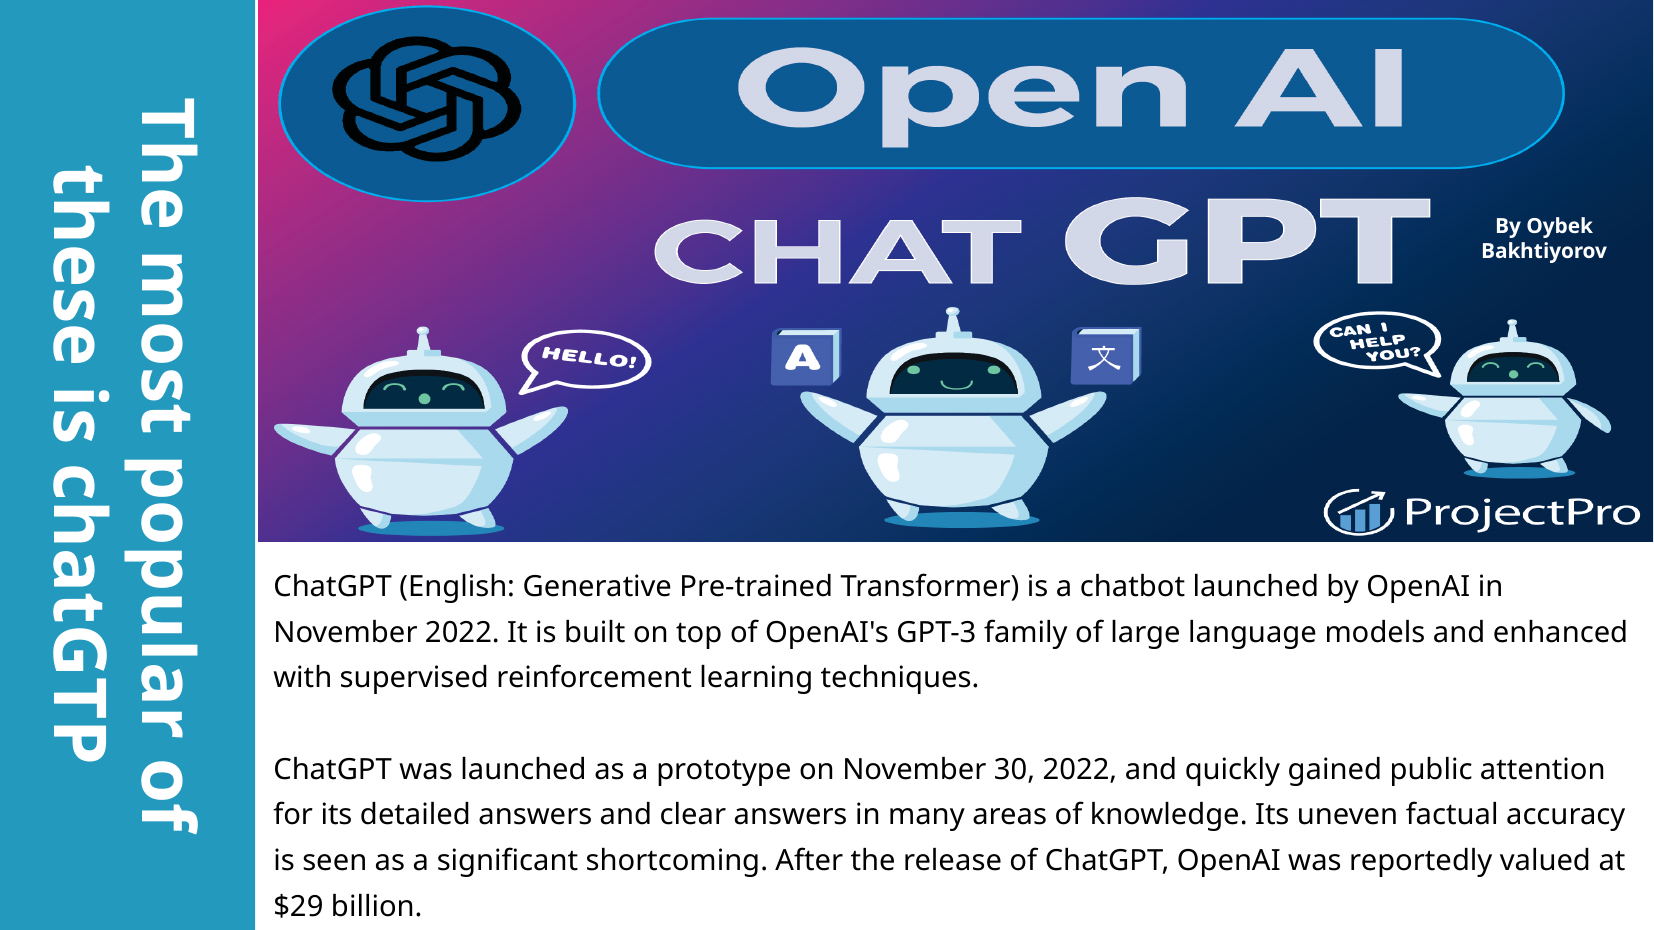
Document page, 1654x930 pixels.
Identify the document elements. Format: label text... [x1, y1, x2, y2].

title The most popular of these is chatGTP [45, 0, 216, 930]
title By Oybek Bakhtiyorov [1435, 191, 1654, 285]
picture [258, 0, 1654, 543]
text_box ChatGPT (English: Generative Pre-trained Transformer) is a chatbot launched by OpenAI in November 2022. It is built on top of OpenAI's GPT-3 family of large language models and enhanced with supervised reinforcement learning techniques. ChatGPT was launched as a prototype on November 30, 2022, and quickly gained public attention for its detailed answers and clear answers in many areas of knowledge. Its uneven factual accuracy is seen as a significant shortcoming. After the release of ChatGPT, OpenAI was reportedly valued at $29 billion. [258, 551, 1654, 840]
